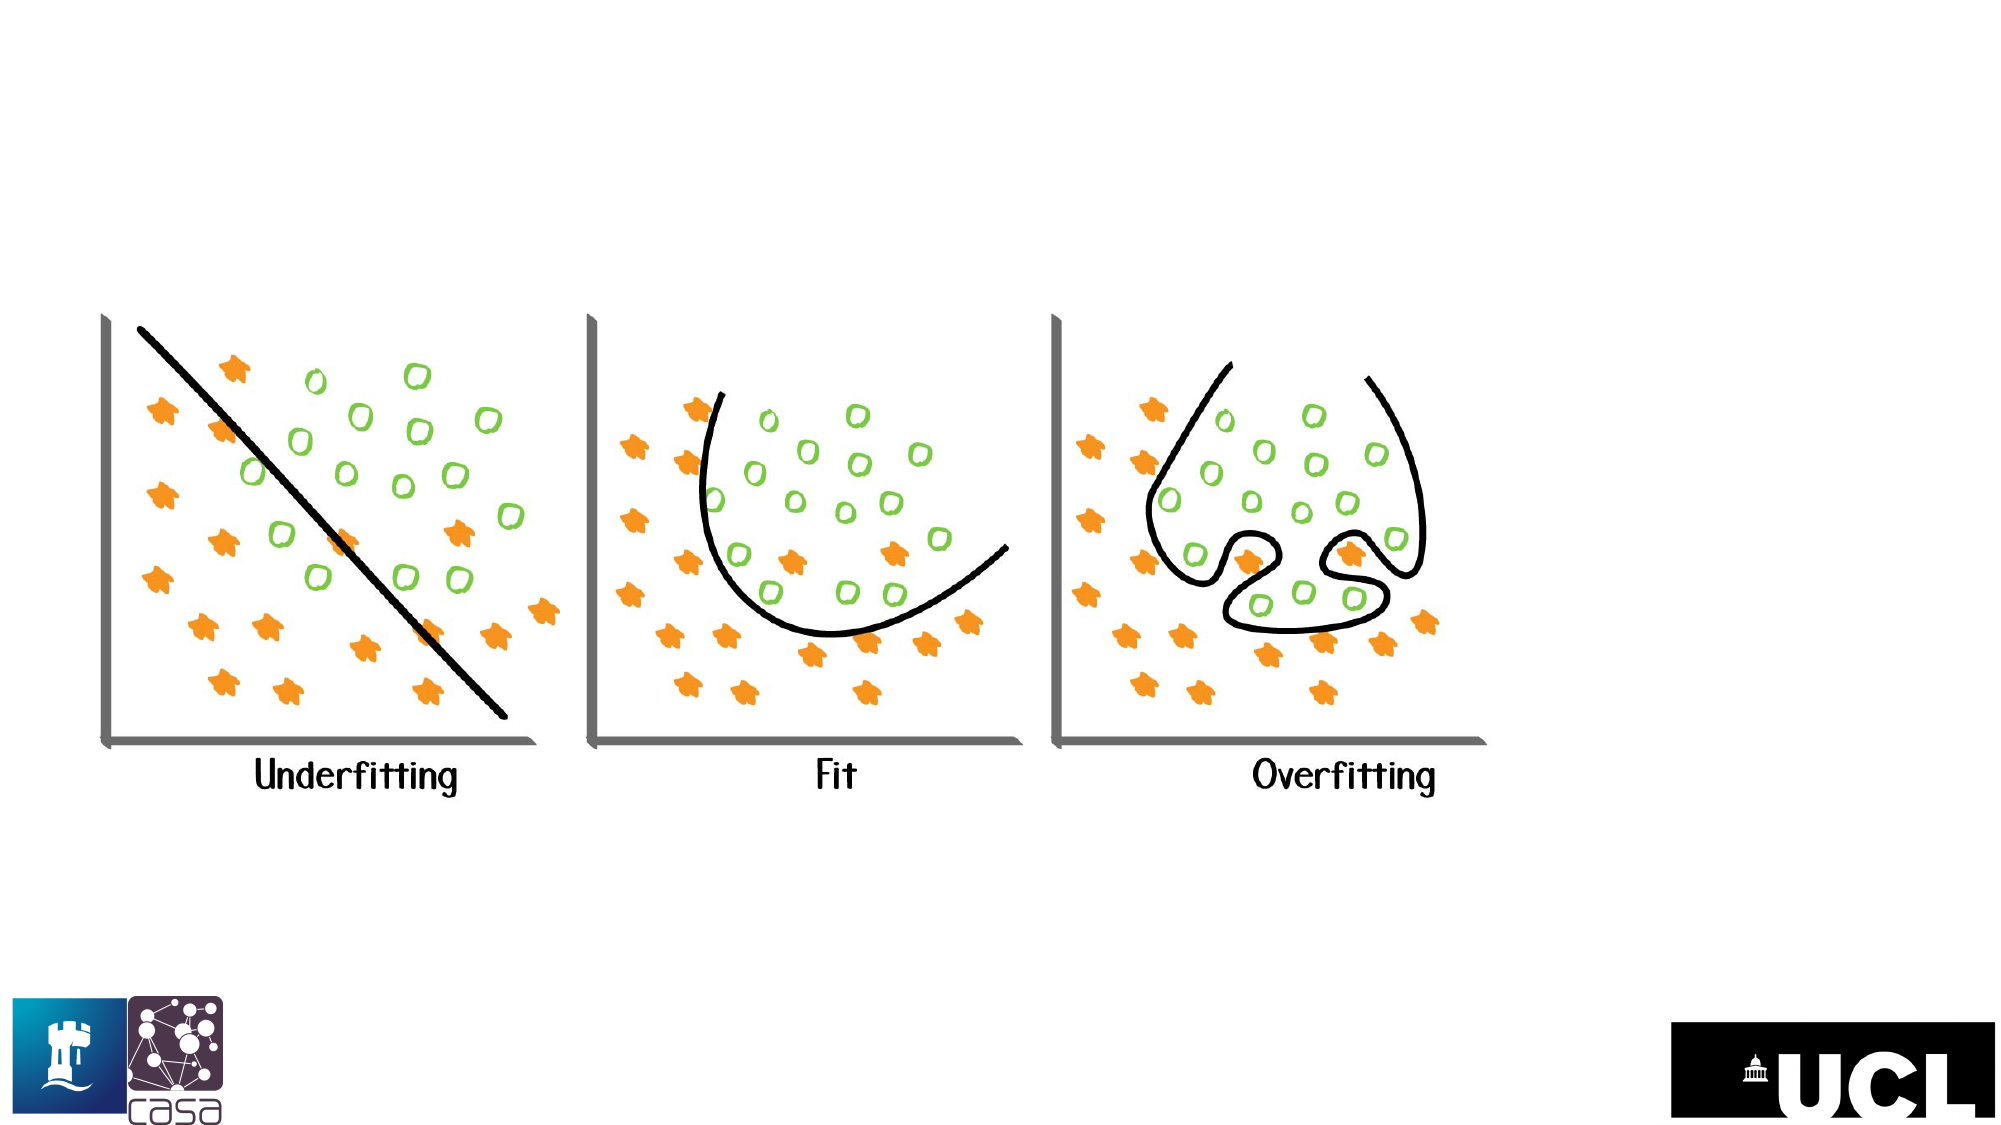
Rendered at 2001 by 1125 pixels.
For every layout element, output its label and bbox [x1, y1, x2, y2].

picture [17, 220, 1538, 873]
